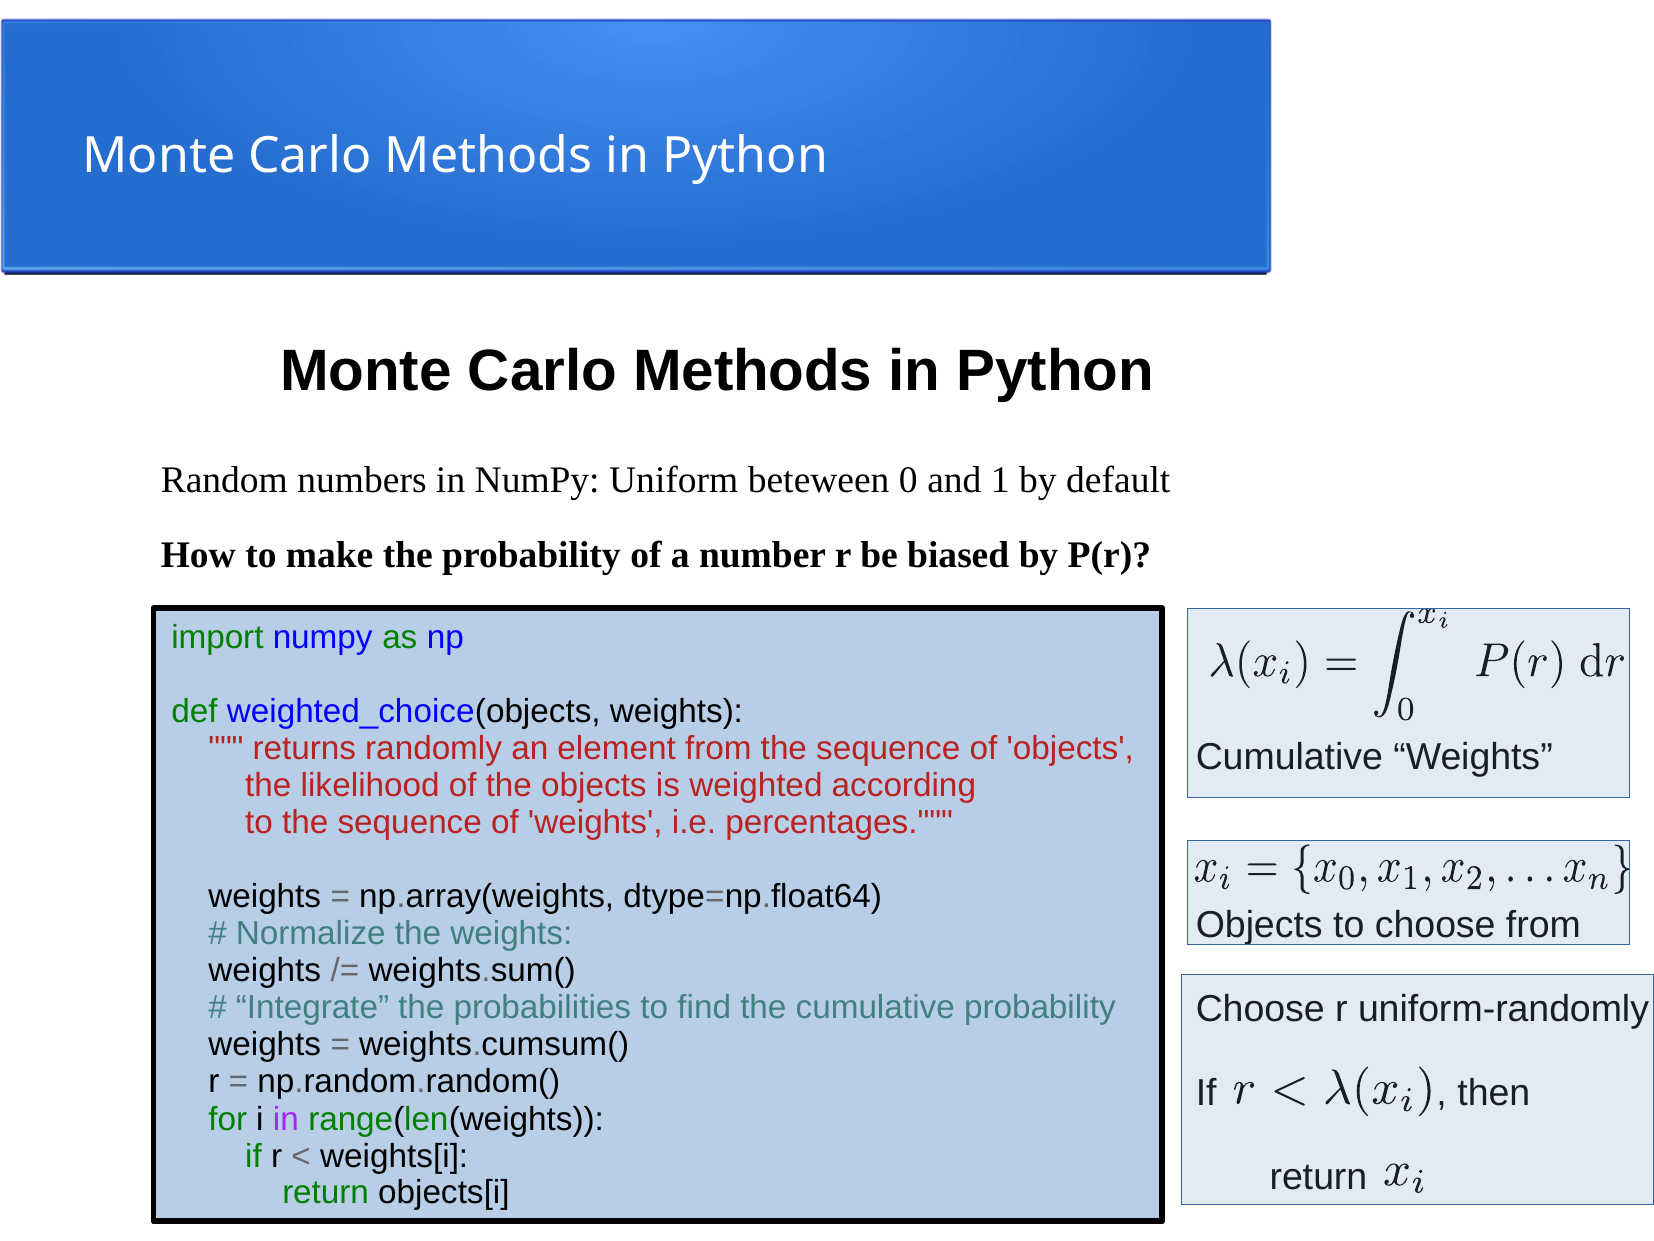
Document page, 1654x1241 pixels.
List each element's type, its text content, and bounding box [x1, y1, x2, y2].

text_box [1187, 608, 1630, 798]
text_box Random numbers in NumPy: Uniform beteween 0 and 1 by default How to make the probability of a number r be biased by P(r)? [90, 455, 1571, 1131]
text_box Cumulative “Weights” Objects to choose from Choose r uniform-randomly If , then return [1181, 602, 1654, 974]
text_box [1181, 974, 1654, 1205]
picture [0, 17, 1275, 281]
text_box import numpy as np def weighted_choice(objects, weights): """ returns randomly an element from the sequence of 'objects', the likelihood of the objects is weighted according to the sequence of 'weights', i.e. percentages.""" weights = np.array(weights, dtype=np.float64) # Normalize the weights: weights /= weights.sum() # “Integrate” the probabilities to find the cumulative probability weights = weights.cumsum() r = np.random.random() for i in range(len(weights)): if r < weights[i]: return objects[i] [153, 608, 1163, 1222]
text_box Monte Carlo Methods in Python [82, 49, 1571, 257]
text_box [1187, 840, 1630, 945]
text_box Monte Carlo Methods in Python [265, 324, 1397, 405]
